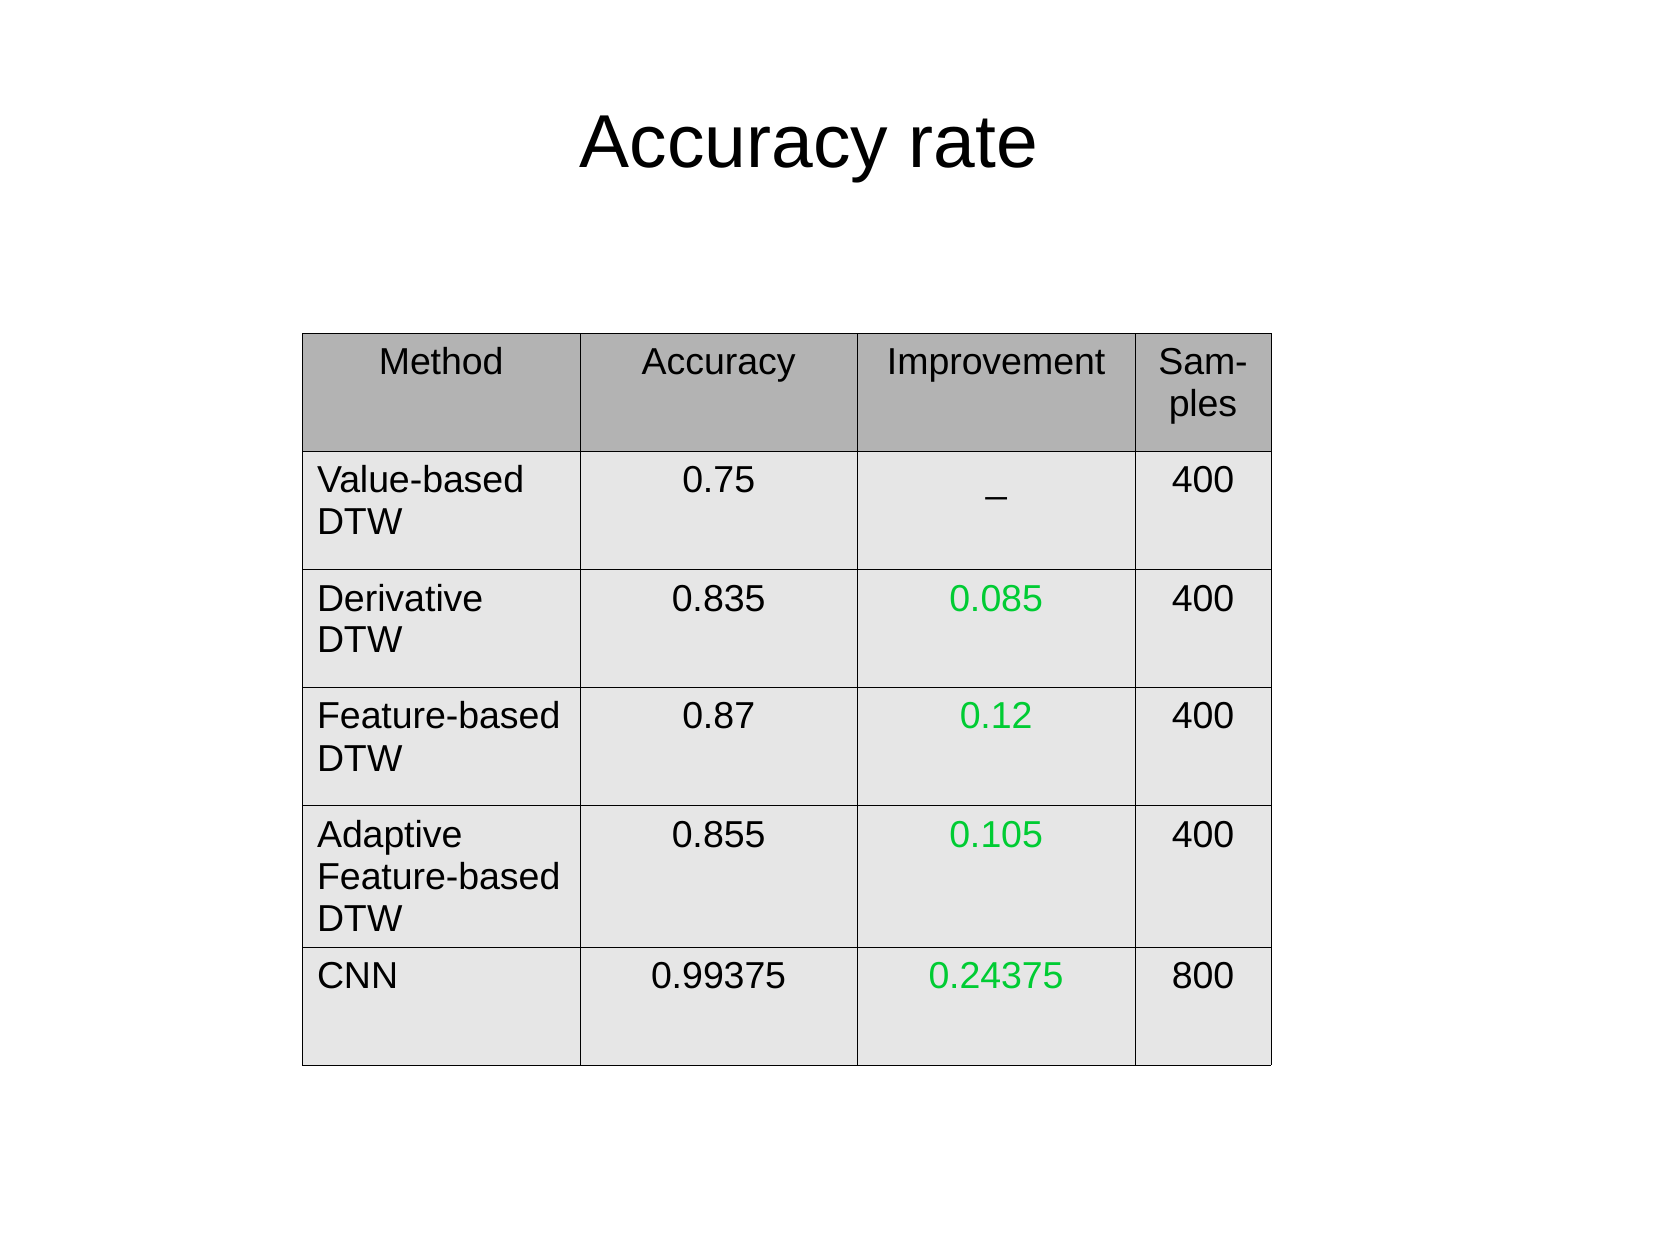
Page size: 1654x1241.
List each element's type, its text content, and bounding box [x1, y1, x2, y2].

table_cell _ [858, 452, 1135, 569]
table_cell CNN [303, 948, 580, 1065]
title Accuracy rate [153, 70, 1430, 213]
table_cell 0.75 [581, 452, 857, 569]
table_cell 0.085 [858, 570, 1135, 687]
table_cell Feature-based DTW [303, 688, 580, 805]
table_cell 0.87 [581, 688, 857, 805]
table_cell Derivative DTW [303, 570, 580, 687]
table_header Method [303, 334, 580, 451]
table_header Accuracy [581, 334, 857, 451]
table_cell 0.99375 [581, 948, 857, 1065]
table_cell 800 [1136, 948, 1271, 1065]
table_cell 0.835 [581, 570, 857, 687]
table_cell 0.855 [581, 806, 857, 947]
table_cell 400 [1136, 806, 1271, 947]
table_cell 0.12 [858, 688, 1135, 805]
table_cell 400 [1136, 452, 1271, 569]
table_cell 0.105 [858, 806, 1135, 947]
table_cell Value-based DTW [303, 452, 580, 569]
table_cell 0.24375 [858, 948, 1135, 1065]
table_cell 400 [1136, 570, 1271, 687]
table_cell 400 [1136, 688, 1271, 805]
table_cell Adaptive Feature-based DTW [303, 806, 580, 947]
table_header Improvement [858, 334, 1135, 451]
table_header Sam-ples [1136, 334, 1271, 451]
